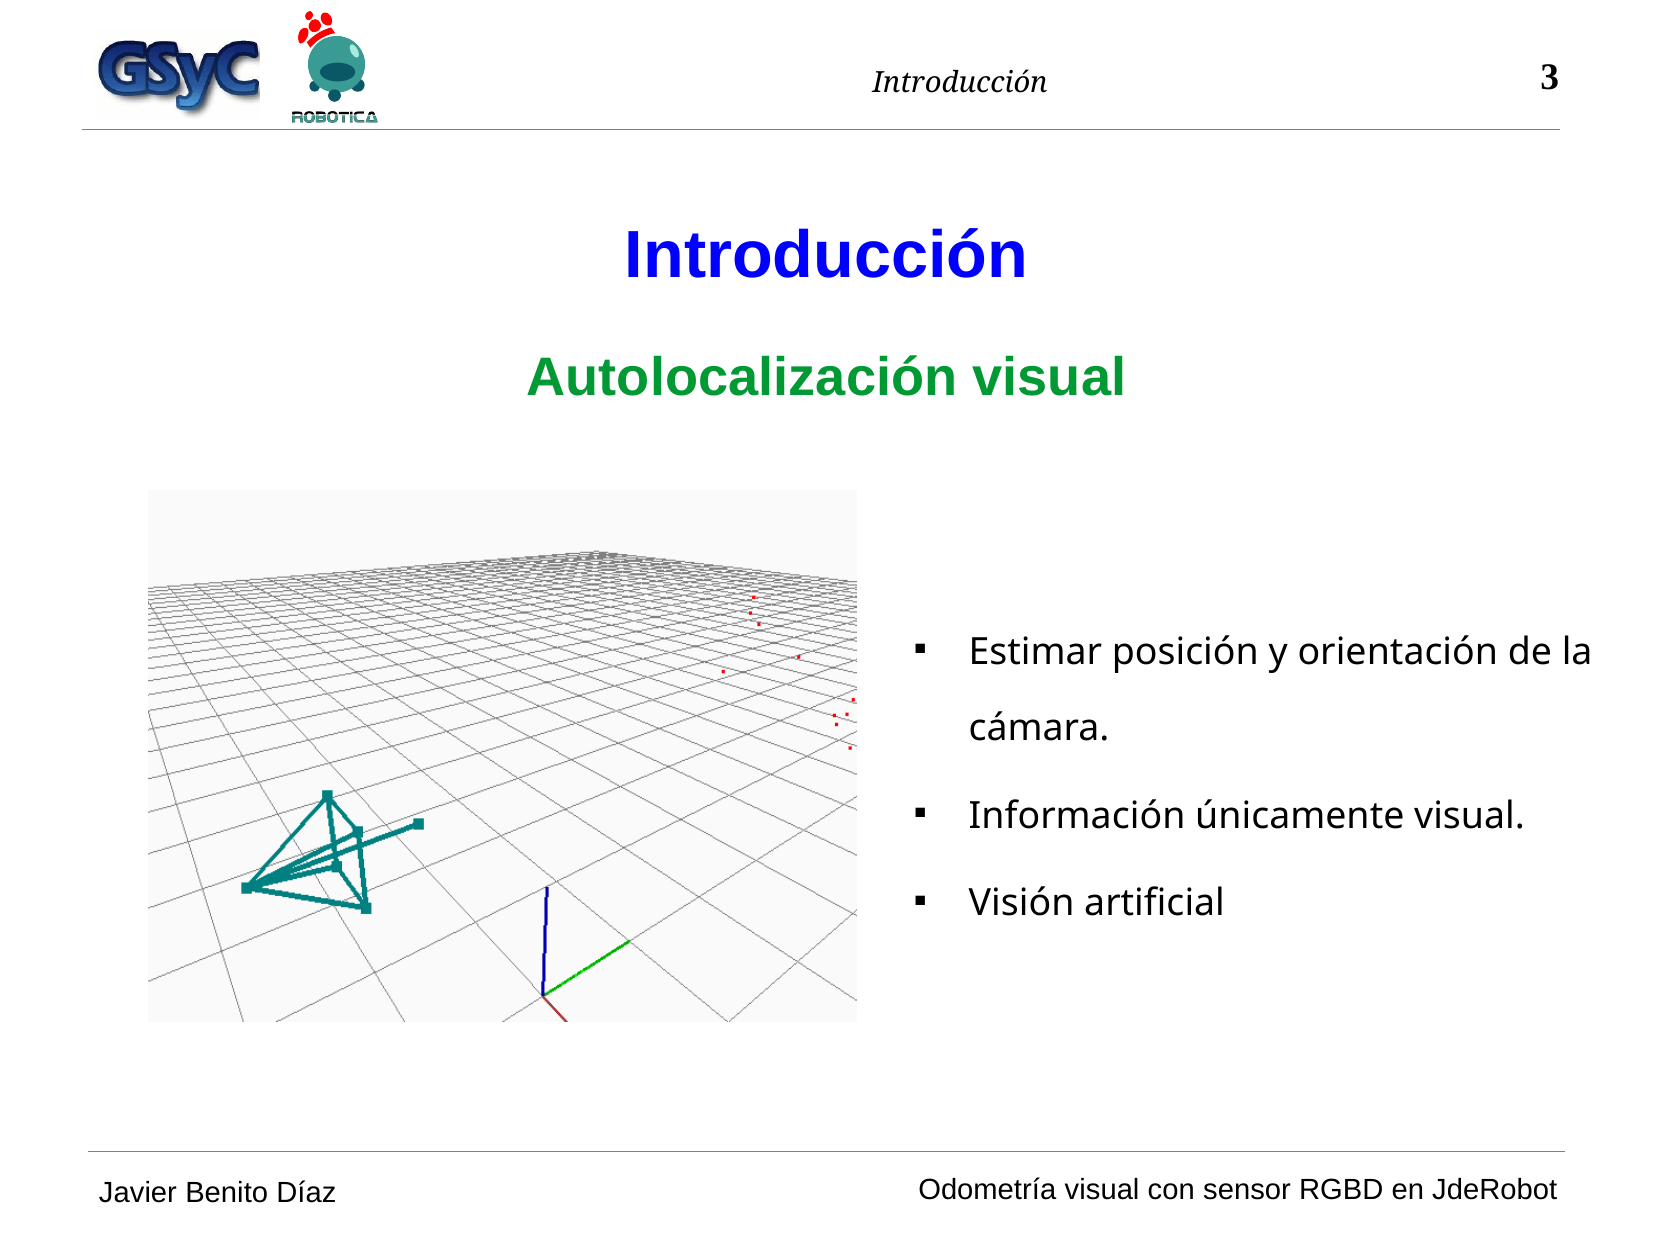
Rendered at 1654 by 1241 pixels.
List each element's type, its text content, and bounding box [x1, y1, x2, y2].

picture [292, 11, 378, 123]
list Estimar posición y orientación de la cámara. Información únicamente visual. Visión artificial [897, 598, 1625, 1241]
title Introducción [88, 216, 1565, 324]
title Autolocalización visual [82, 324, 1571, 532]
text_box Introducción [709, 53, 1211, 103]
picture [94, 28, 260, 119]
picture [147, 490, 857, 1022]
